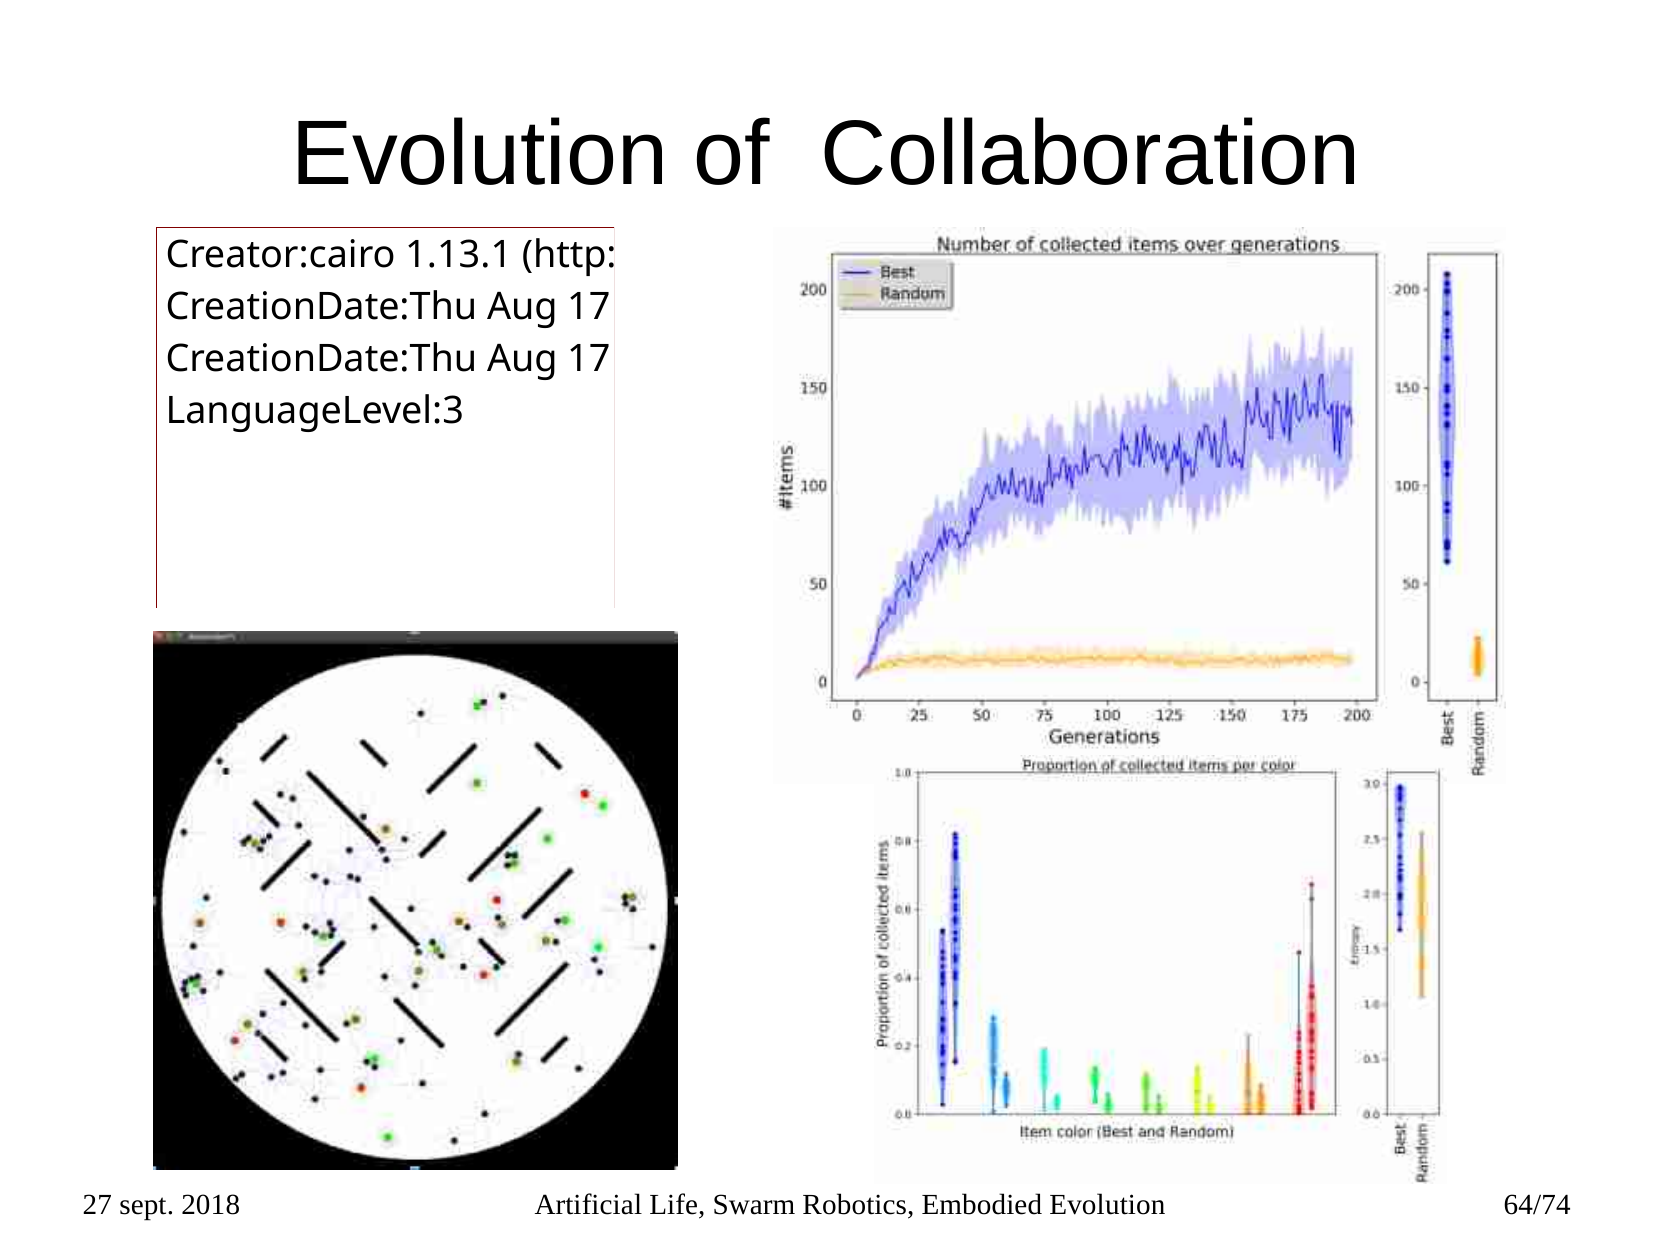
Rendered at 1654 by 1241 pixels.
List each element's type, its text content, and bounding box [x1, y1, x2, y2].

picture [153, 224, 615, 608]
picture [773, 227, 1506, 1184]
picture [153, 631, 678, 1170]
title Evolution of Collaboration [82, 49, 1571, 257]
